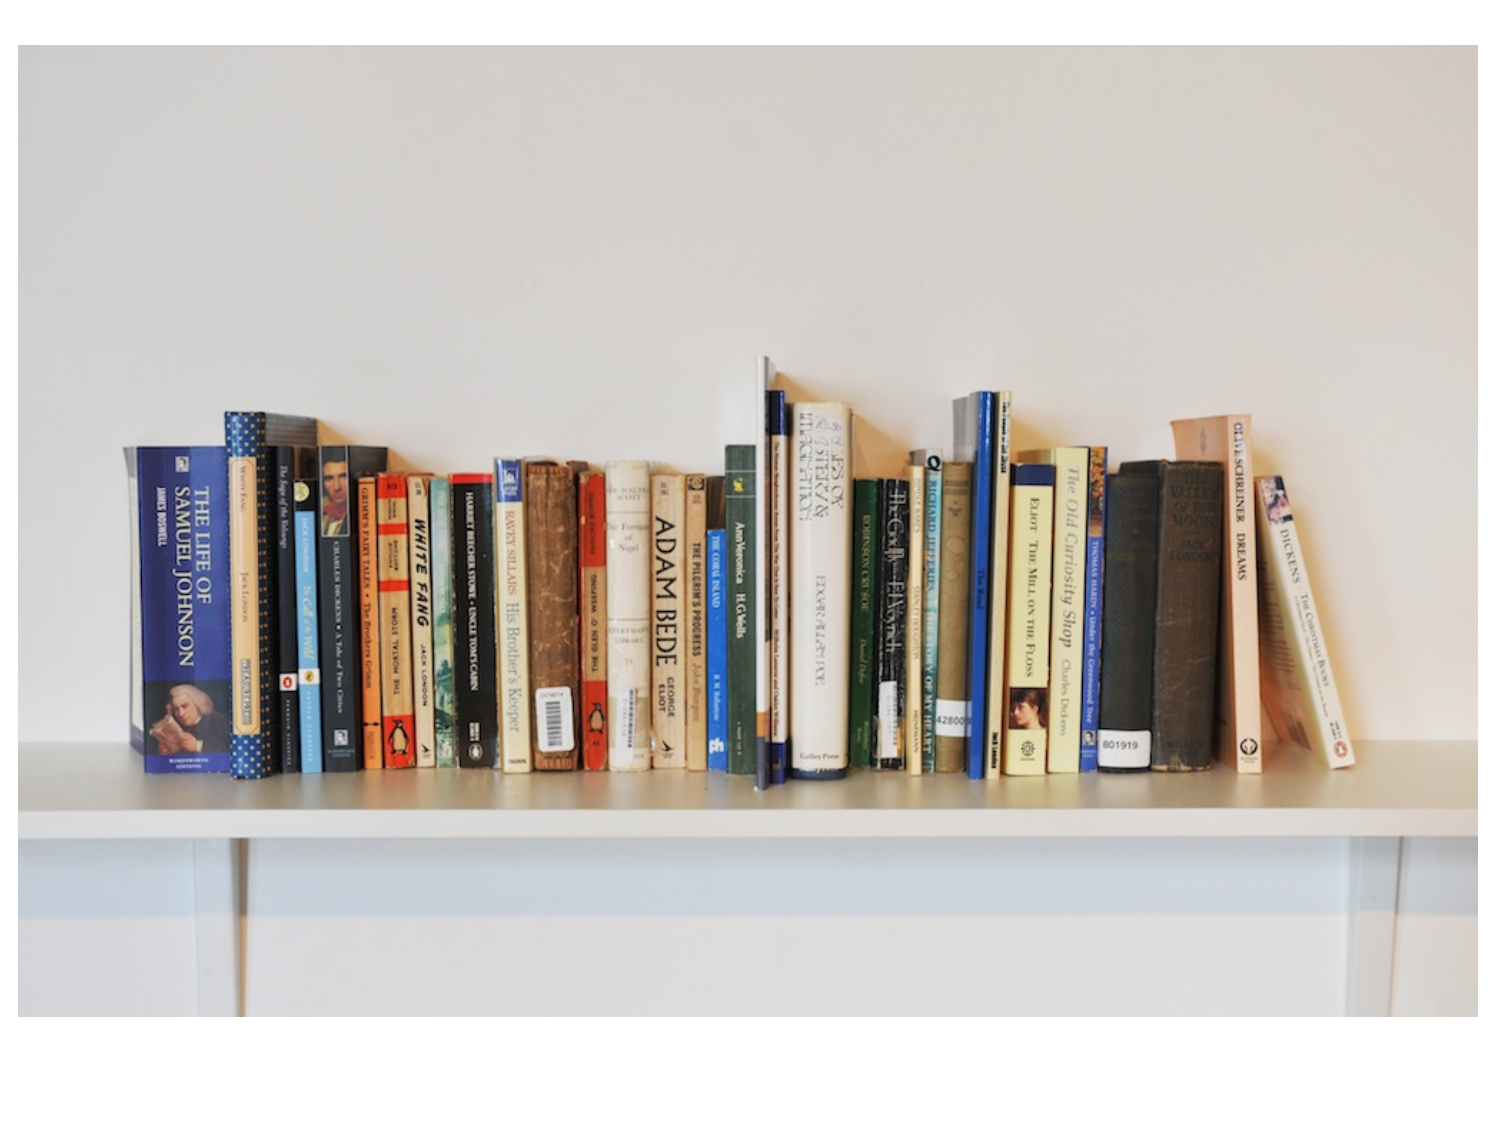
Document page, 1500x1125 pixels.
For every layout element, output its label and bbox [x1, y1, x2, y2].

picture [18, 45, 1478, 1017]
